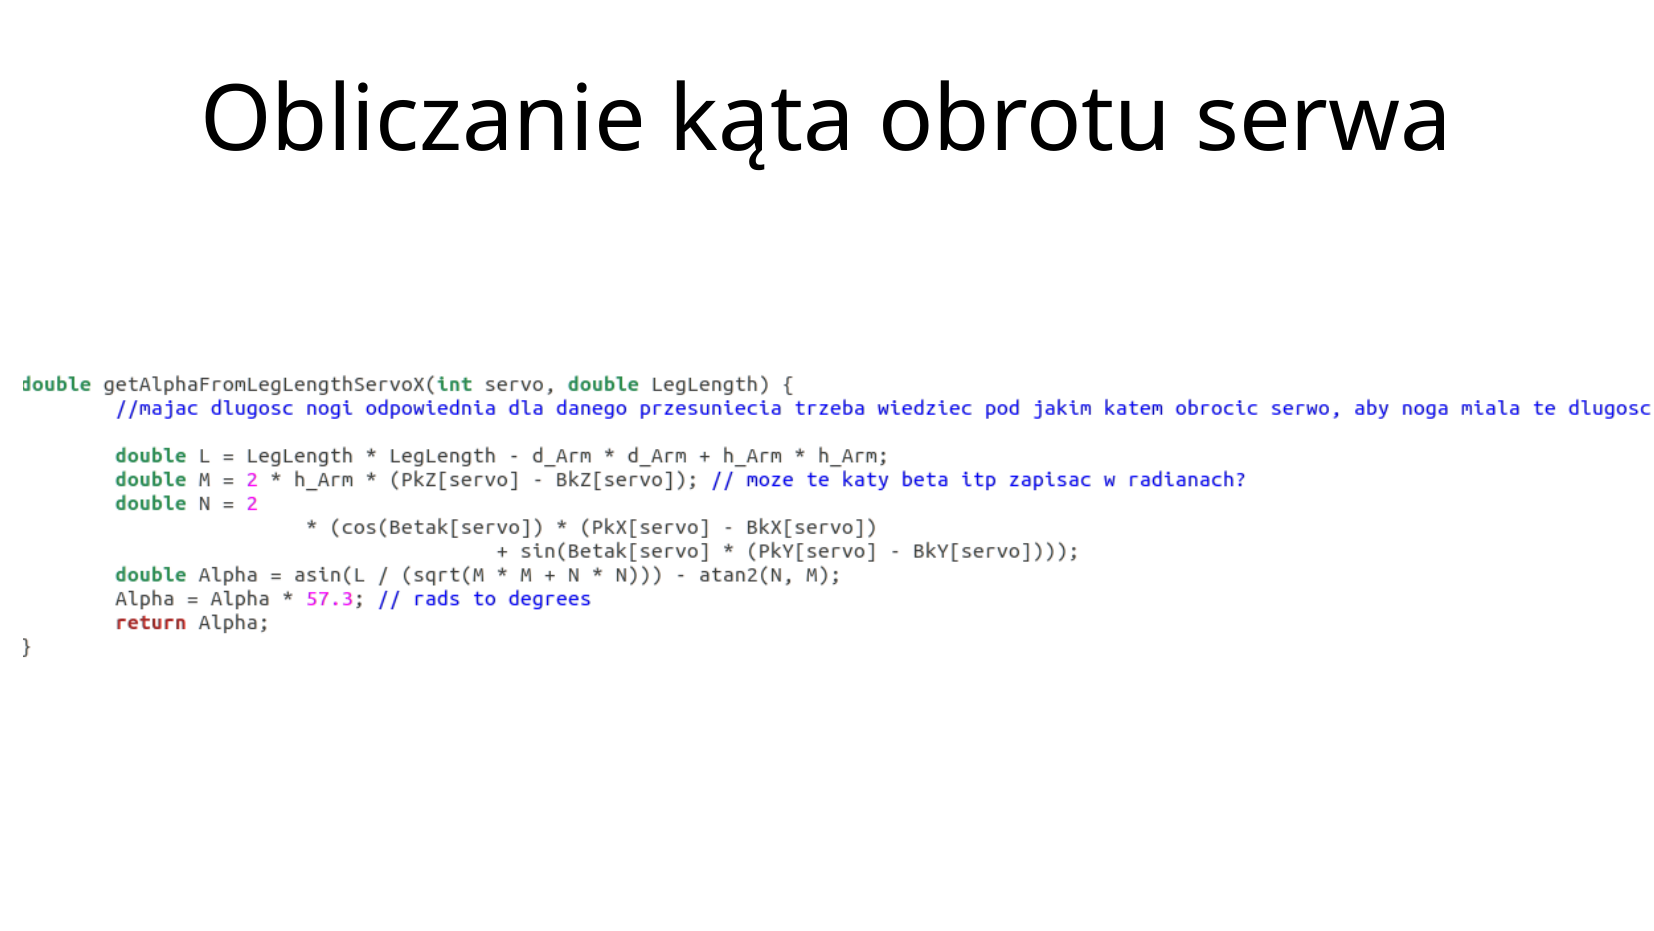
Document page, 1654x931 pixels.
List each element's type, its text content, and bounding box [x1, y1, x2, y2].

title Obliczanie kąta obrotu serwa [82, 37, 1571, 193]
picture [23, 366, 1654, 669]
